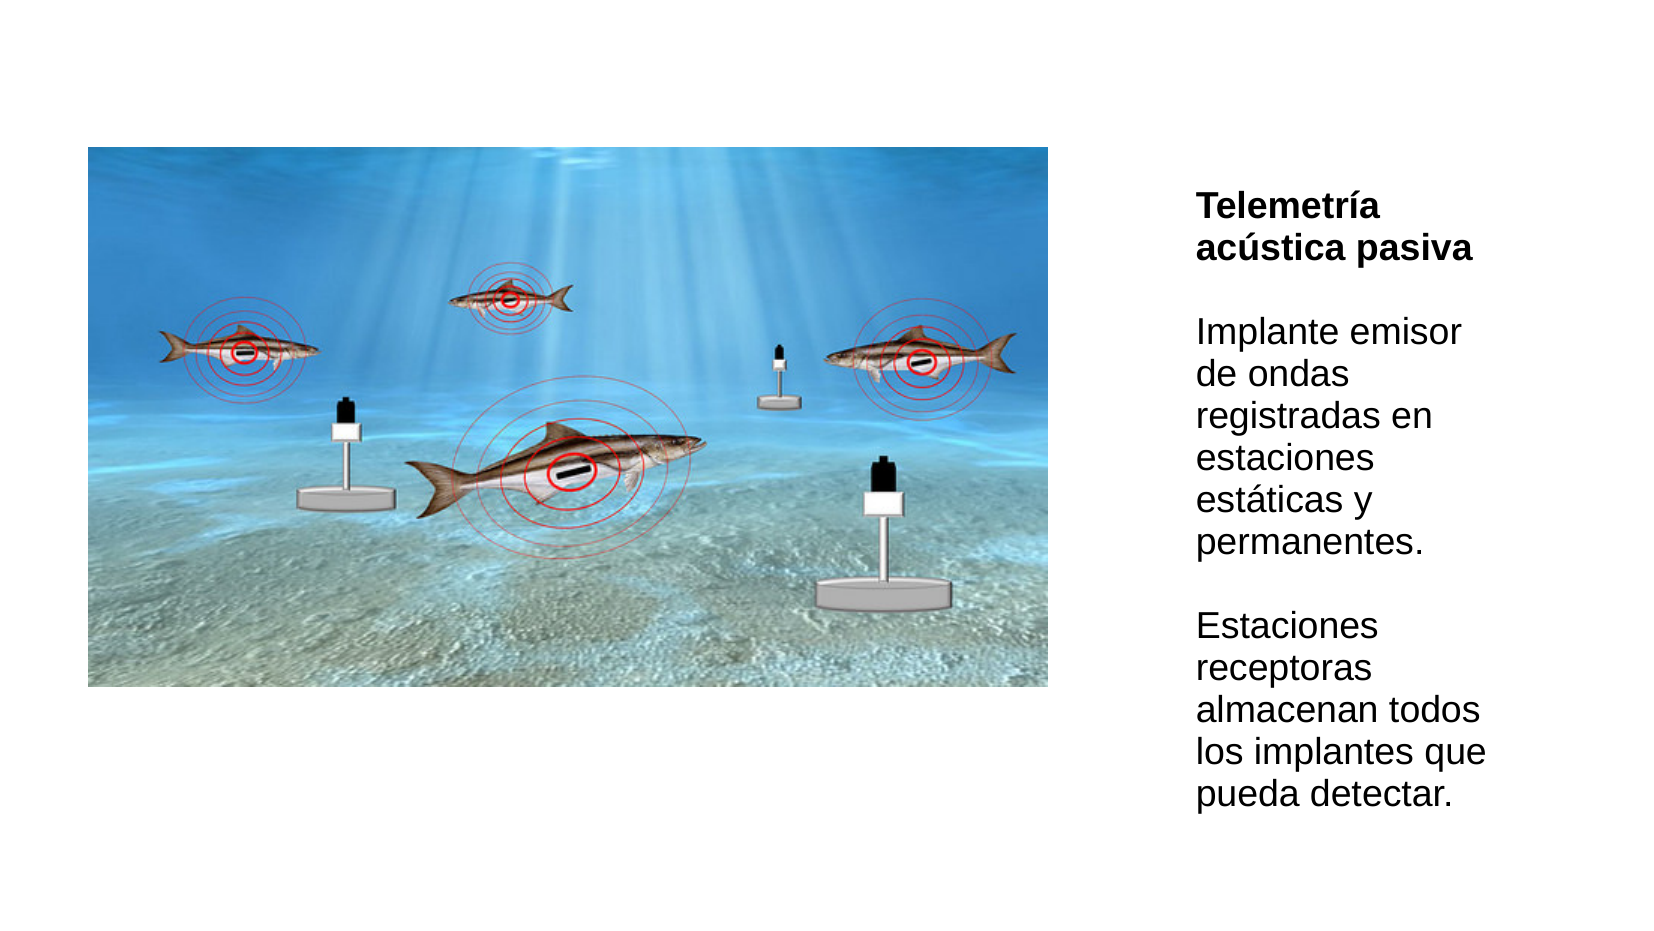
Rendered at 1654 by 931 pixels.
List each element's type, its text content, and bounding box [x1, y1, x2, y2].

text_box Telemetría acústica pasiva Implante emisor de ondas registradas en estaciones estáticas y permanentes. Estaciones receptoras almacenan todos los implantes que pueda detectar. [1181, 177, 1506, 822]
picture [88, 147, 1048, 688]
